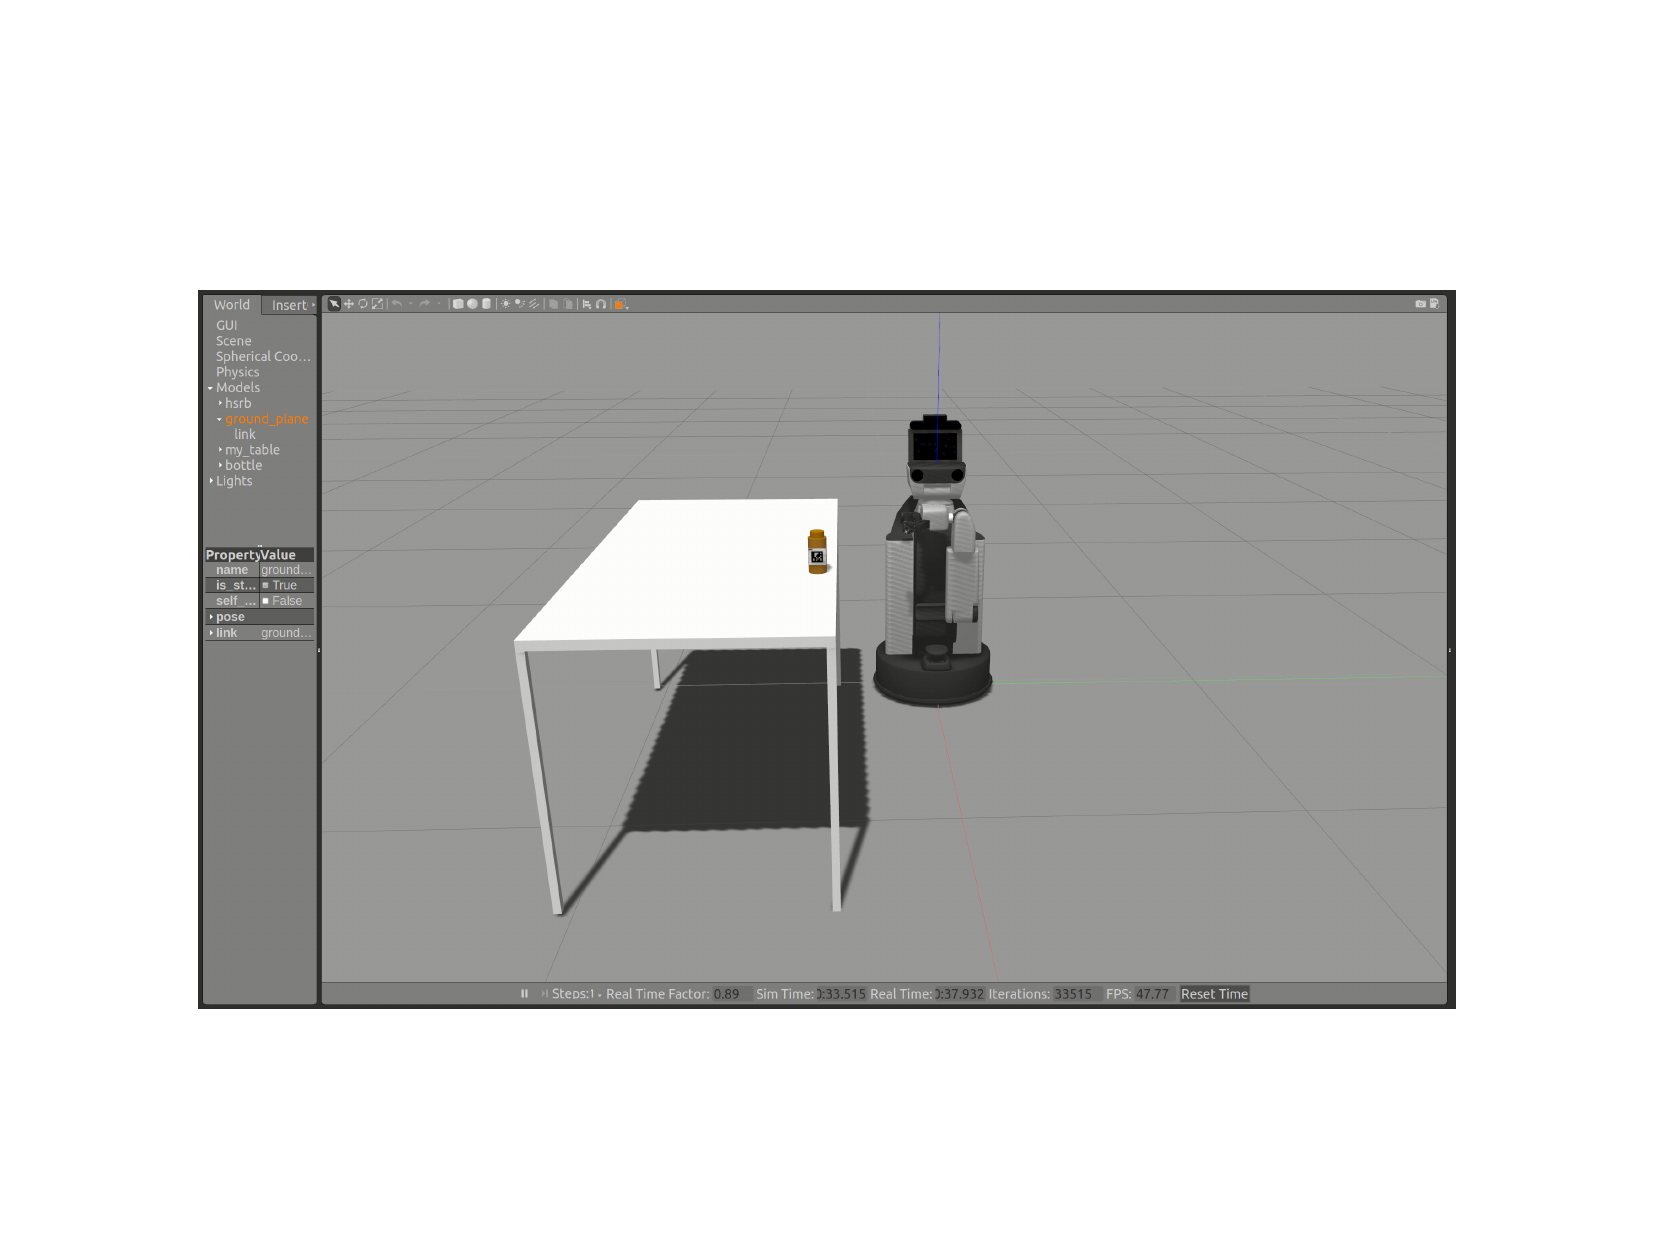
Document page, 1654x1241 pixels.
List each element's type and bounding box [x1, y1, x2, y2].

text_box [197, 290, 1456, 1010]
